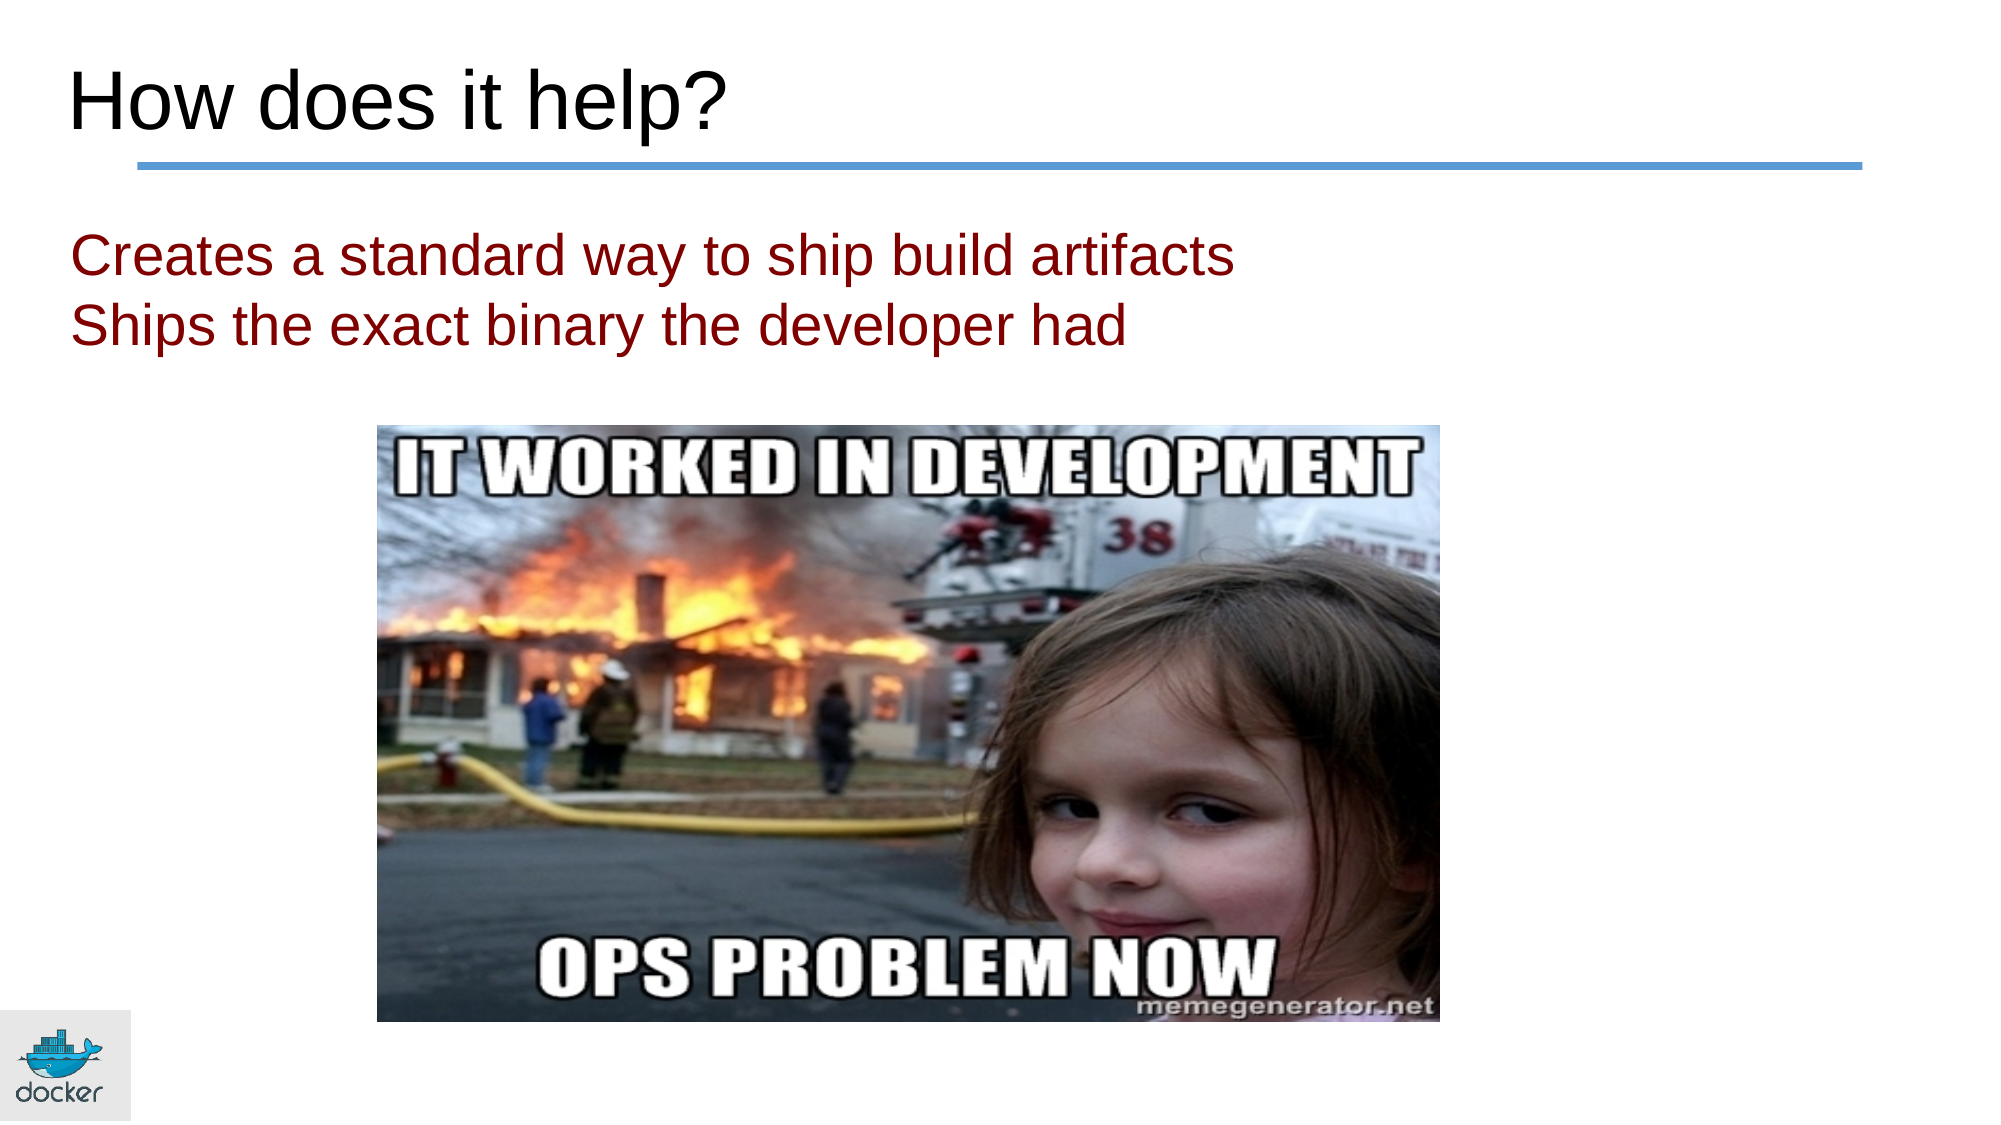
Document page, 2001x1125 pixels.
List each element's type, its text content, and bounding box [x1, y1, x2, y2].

picture [377, 425, 1440, 1022]
picture [0, 1010, 131, 1121]
text_box How does it help? [53, 38, 975, 154]
text_box Creates a standard way to ship build artifacts Ships the exact binary the developer had [55, 209, 1651, 365]
